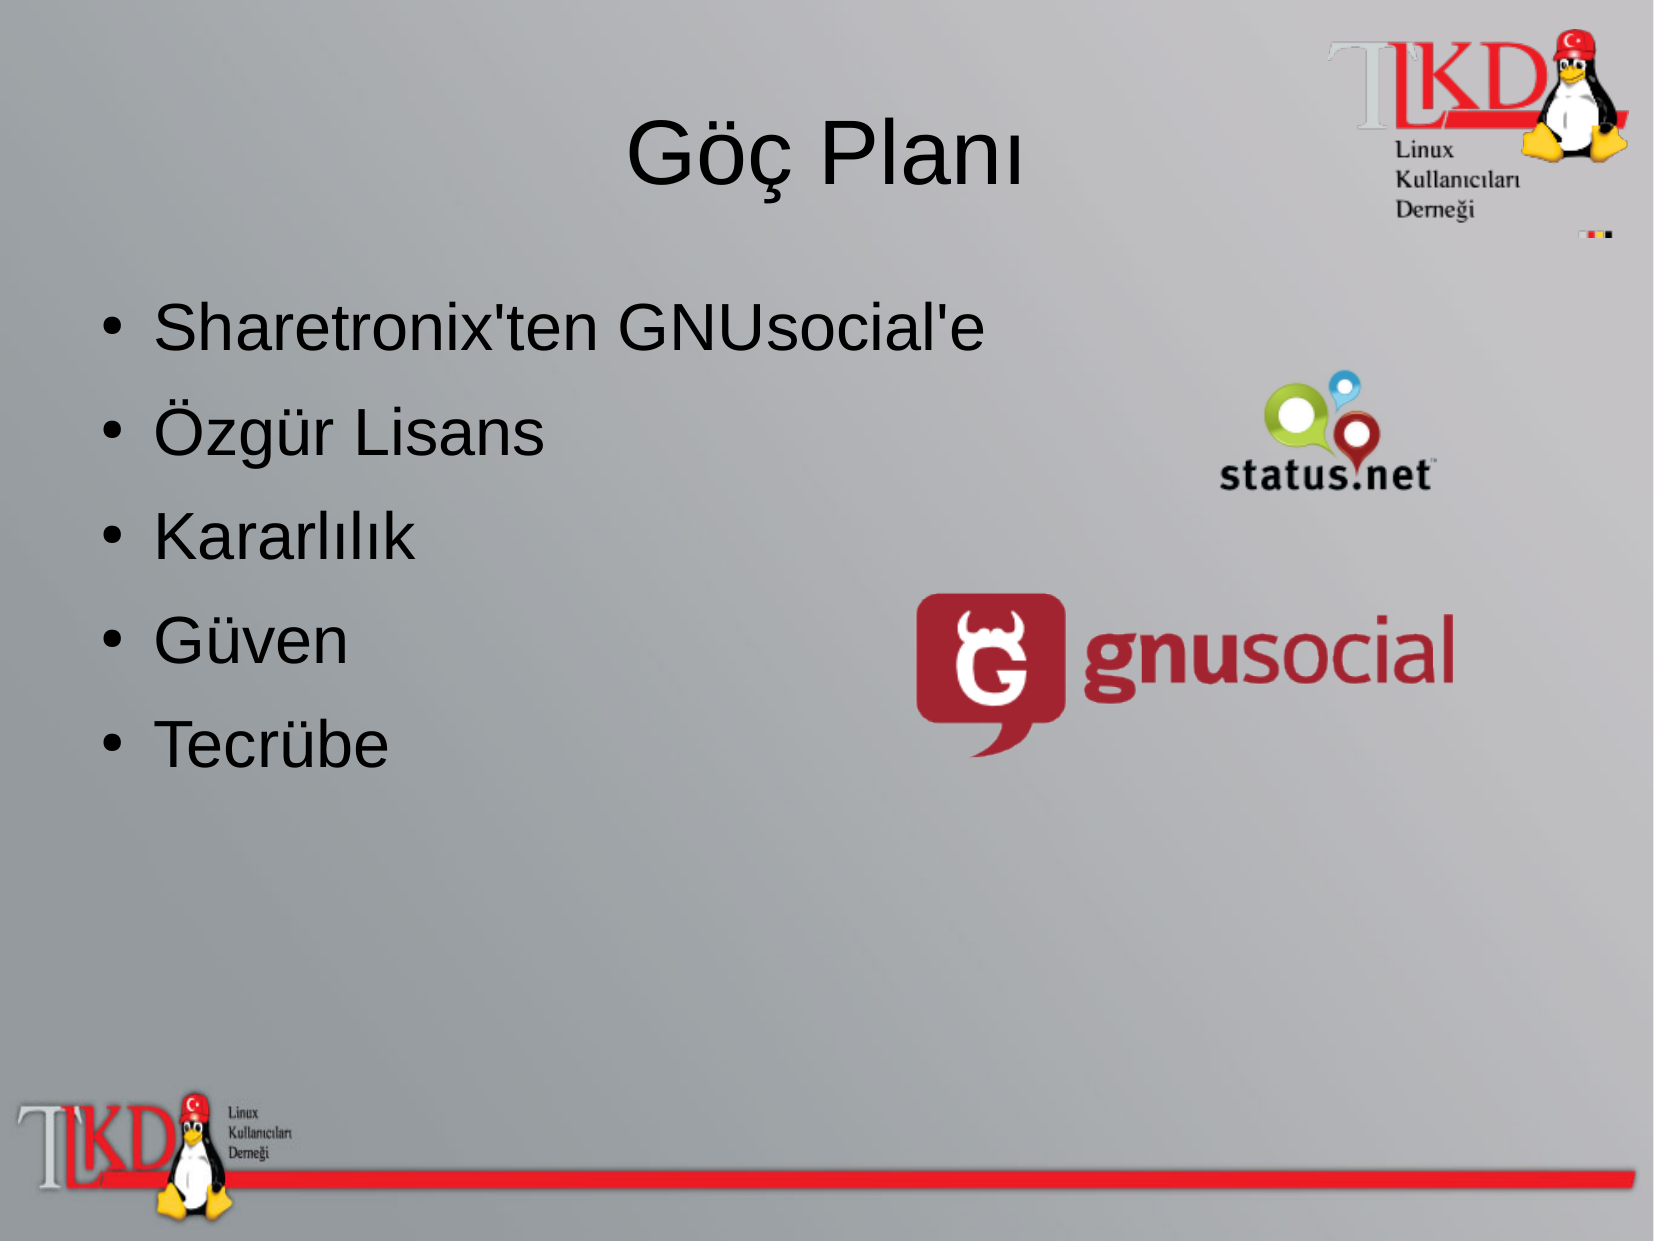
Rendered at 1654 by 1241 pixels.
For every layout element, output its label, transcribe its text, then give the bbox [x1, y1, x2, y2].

title Göç Planı [82, 56, 1571, 250]
list Sharetronix'ten GNUsocial'e Özgür Lisans Kararlılık Güven Tecrübe [82, 290, 1571, 1094]
picture [0, 0, 1654, 1241]
